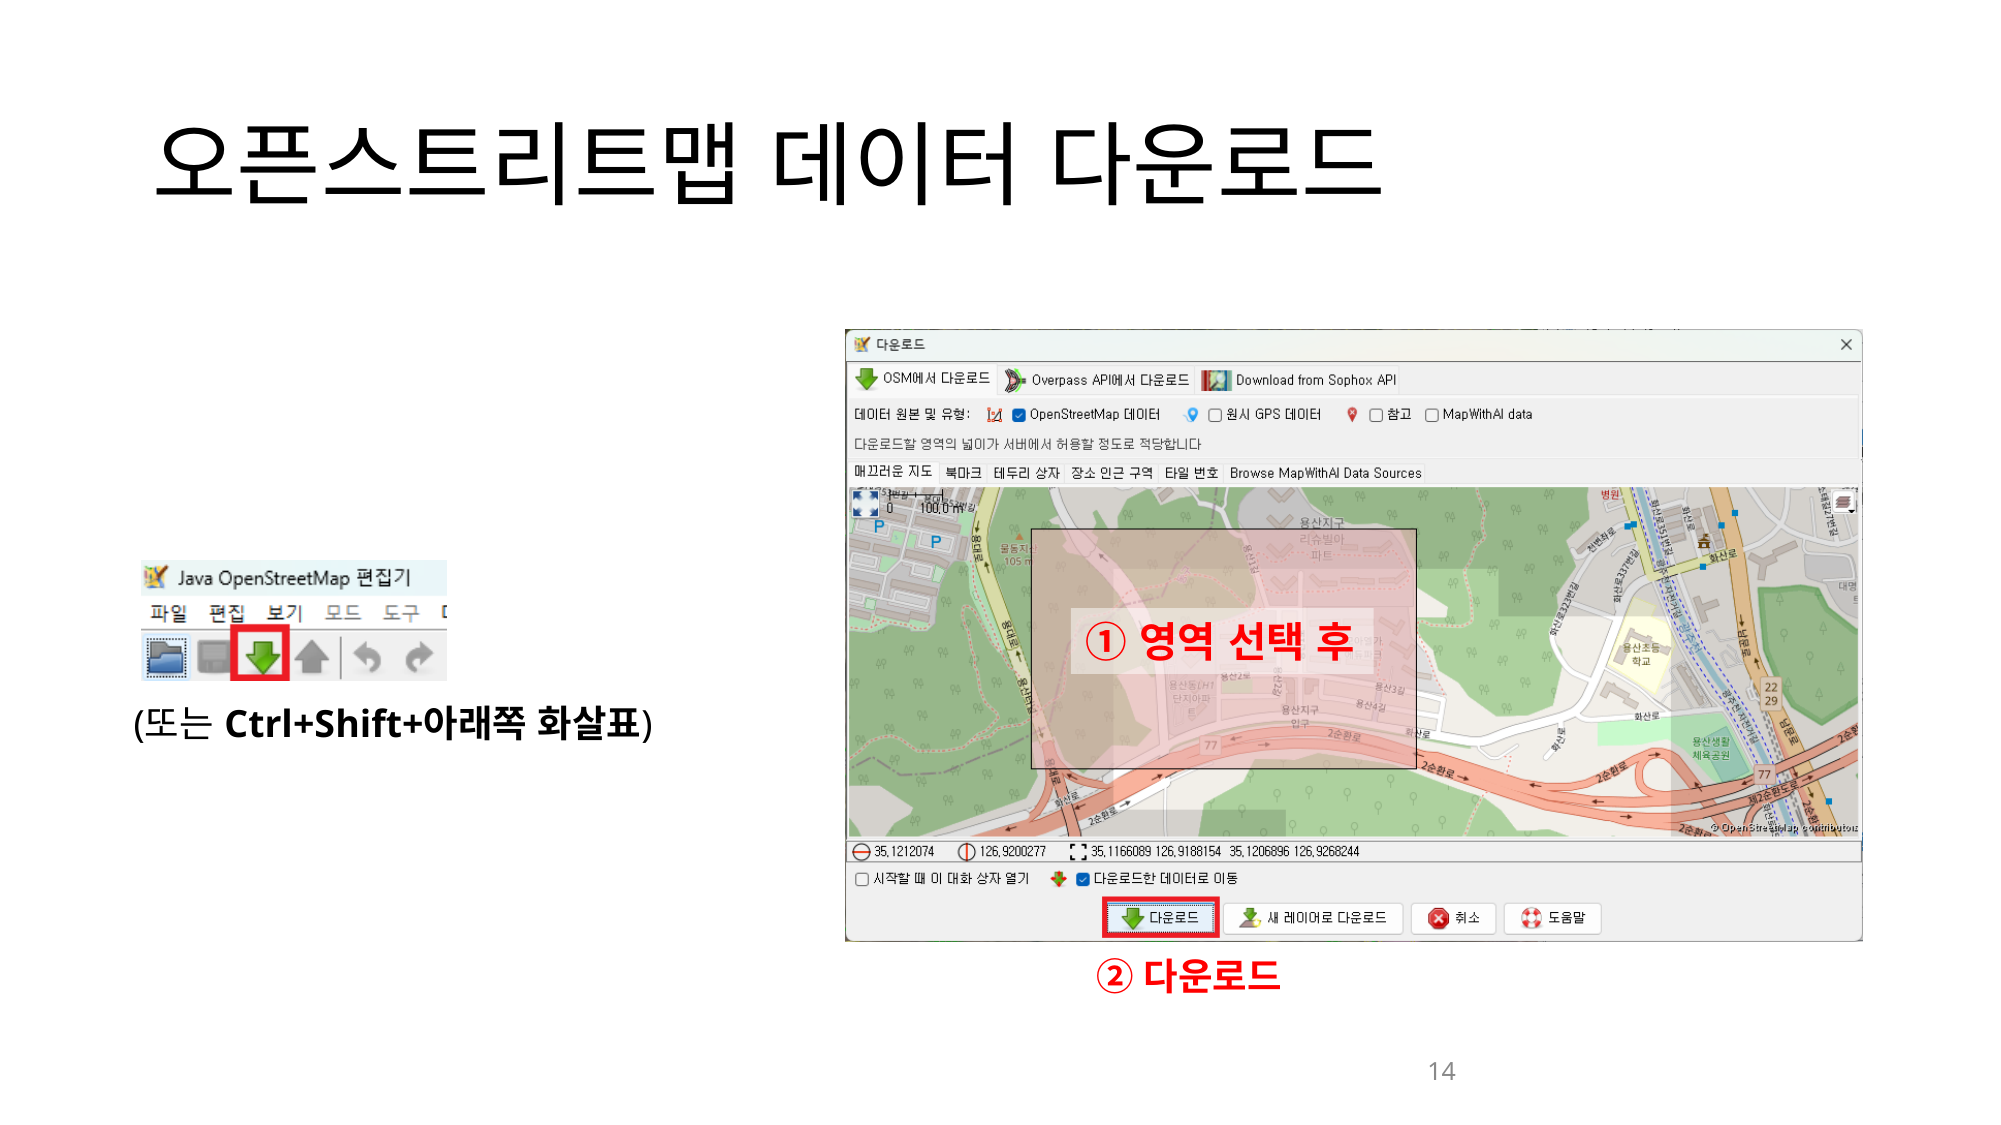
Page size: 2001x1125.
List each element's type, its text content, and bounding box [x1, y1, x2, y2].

text_box (또는 Ctrl+Shift+아래쪽 화살표) [118, 692, 655, 753]
picture [141, 560, 447, 681]
picture [845, 329, 1863, 942]
title 오픈스트리트맵 데이터 다운로드 [137, 59, 1863, 278]
text_box ② 다운로드 [1080, 945, 1293, 1006]
text_box ① 영역 선택 후 [1070, 608, 1374, 674]
text_box <숫자> [1412, 1042, 1863, 1103]
